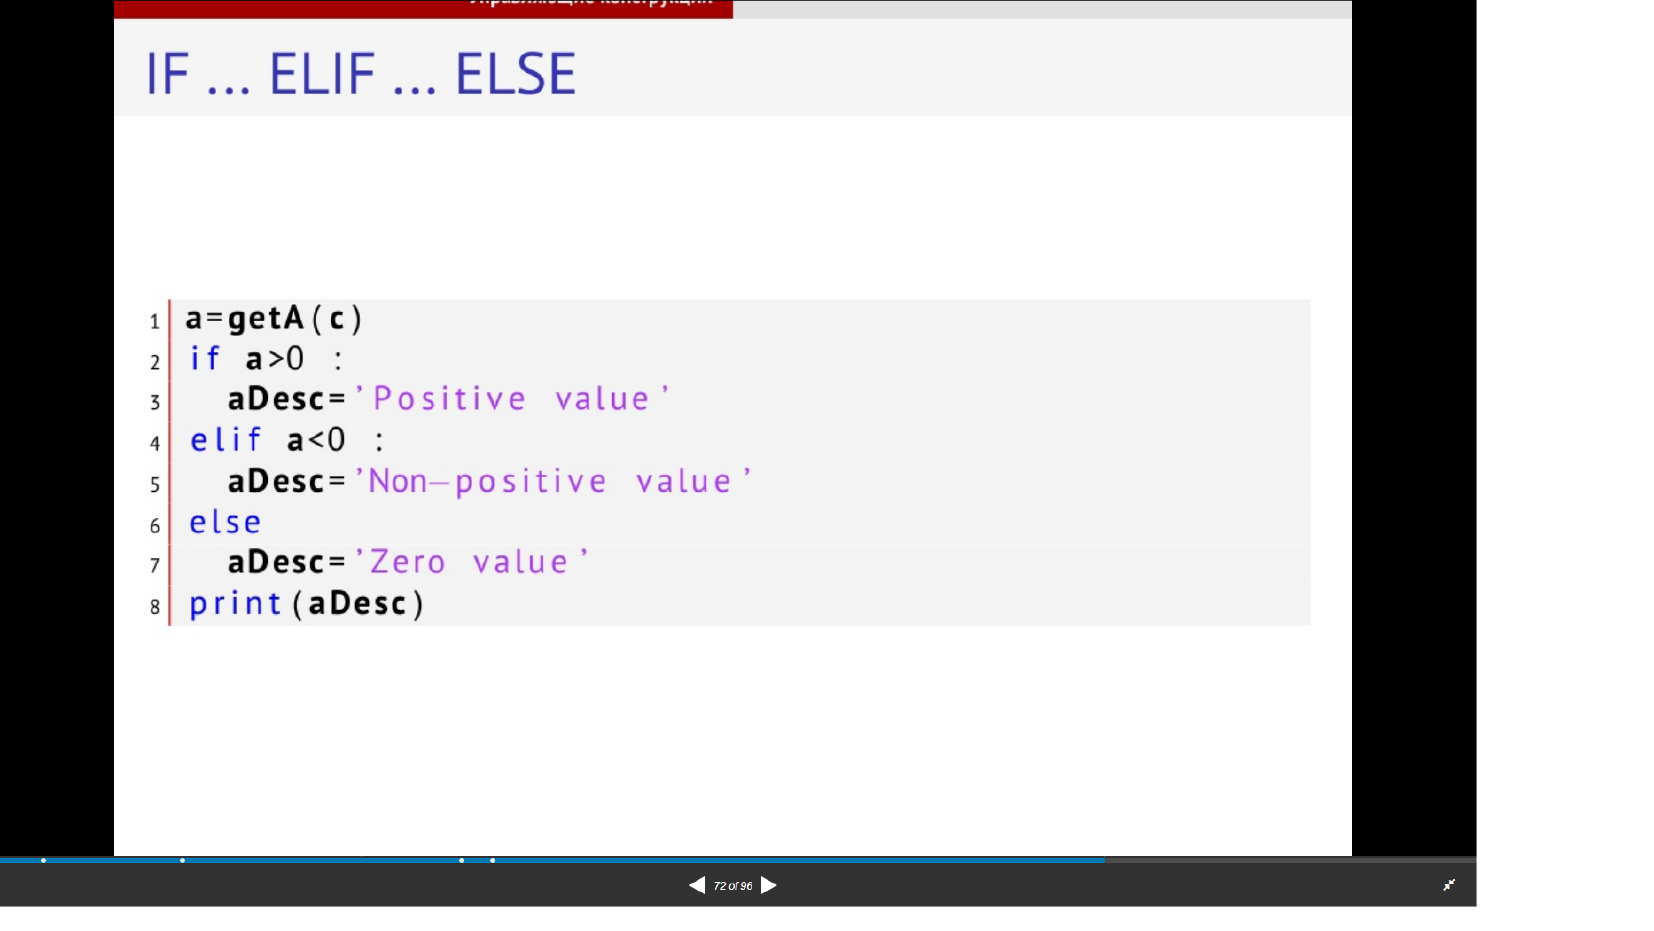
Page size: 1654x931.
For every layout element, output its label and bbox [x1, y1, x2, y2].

picture [0, 0, 1477, 907]
